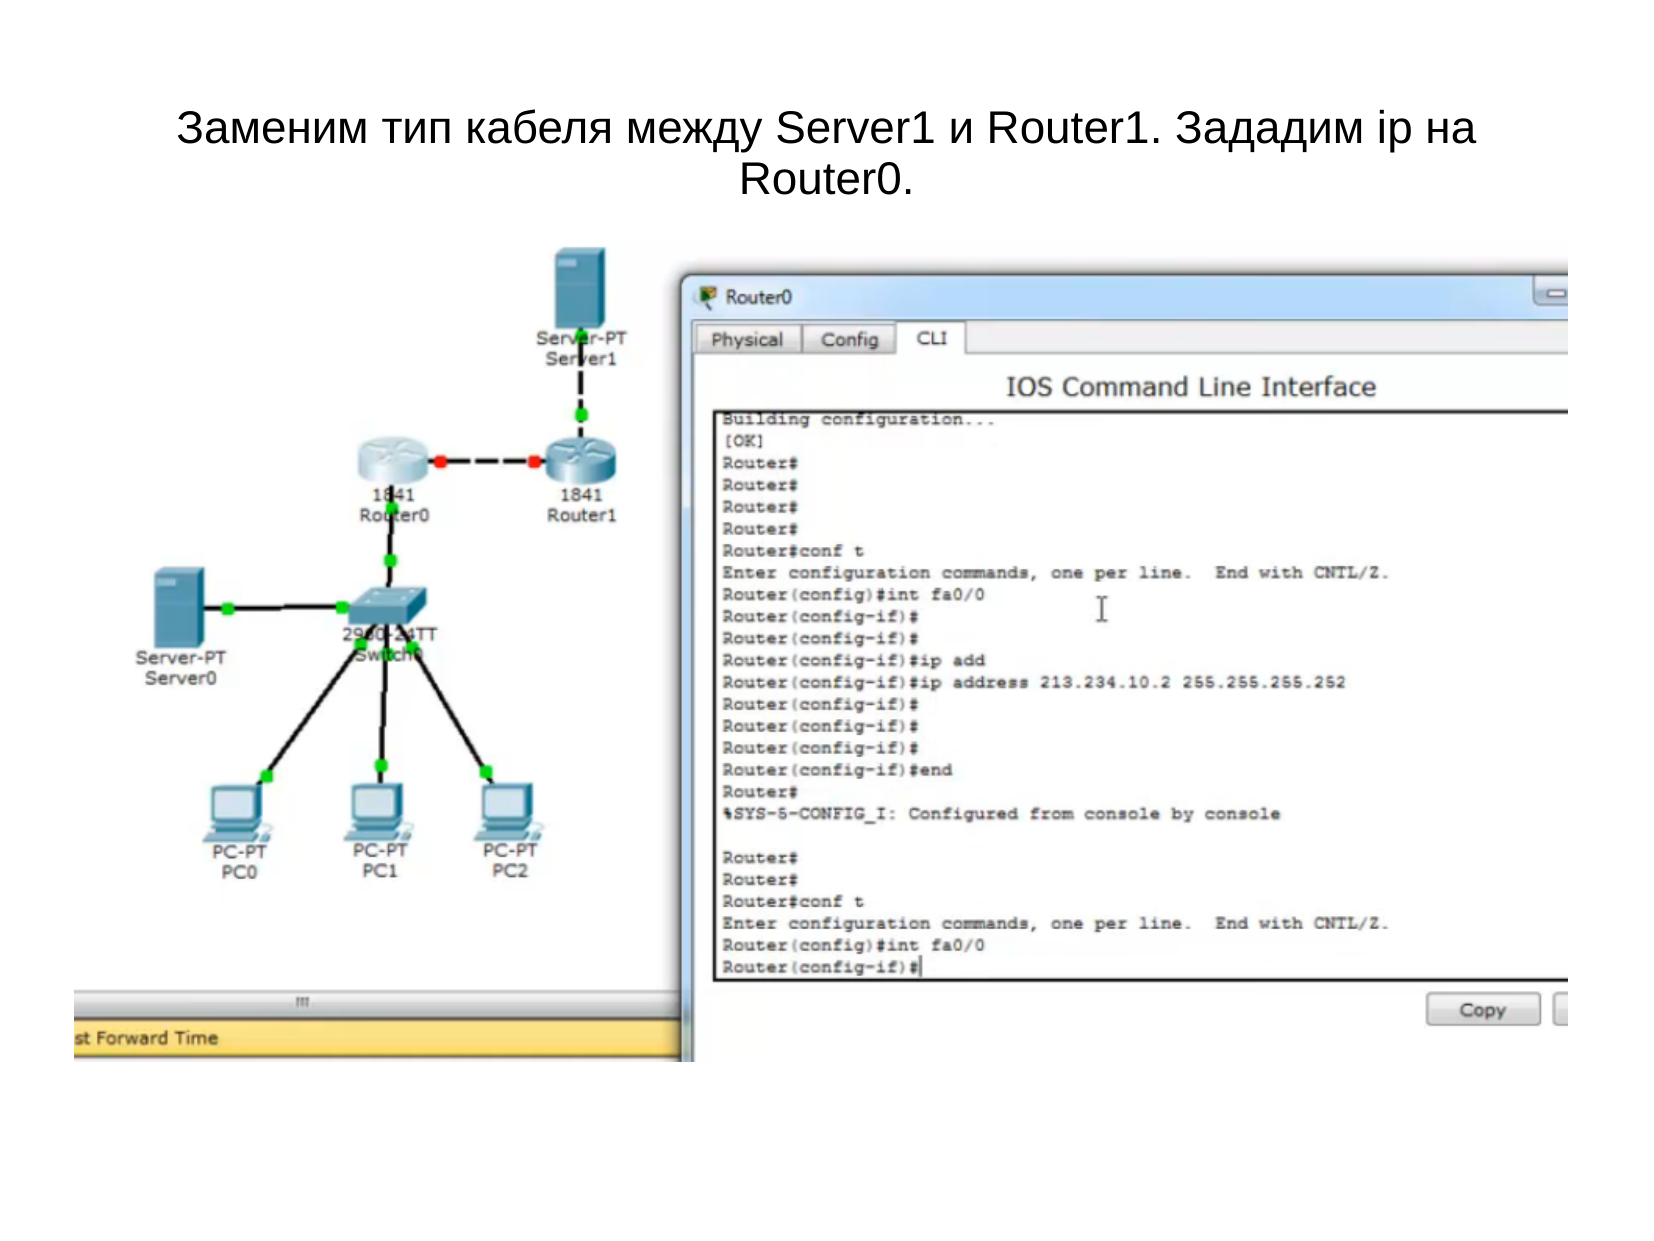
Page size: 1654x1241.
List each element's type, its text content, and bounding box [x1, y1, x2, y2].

picture [74, 238, 1568, 1062]
title Заменим тип кабеля между Server1 и Router1. Зададим ip на Router0. [82, 49, 1571, 257]
